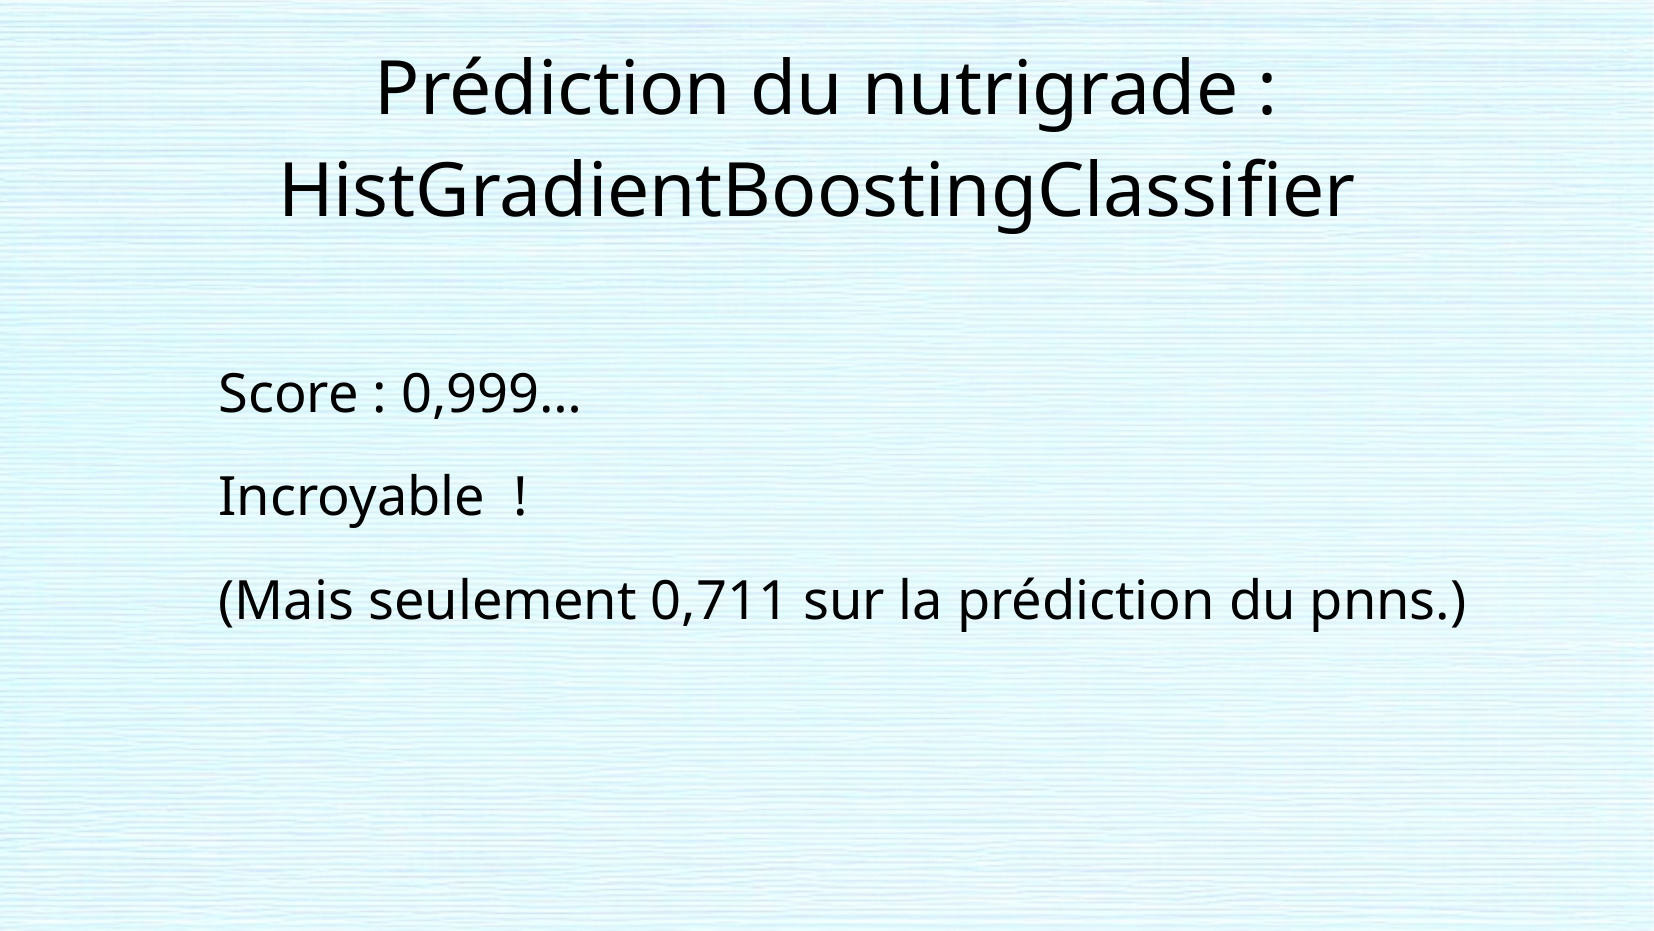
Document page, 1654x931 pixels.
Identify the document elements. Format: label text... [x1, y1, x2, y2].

list Score : 0,999… Incroyable ! (Mais seulement 0,711 sur la prédiction du pnns.) [147, 354, 1565, 768]
title Prédiction du nutrigrade : HistGradientBoostingClassifier [82, 59, 1571, 215]
